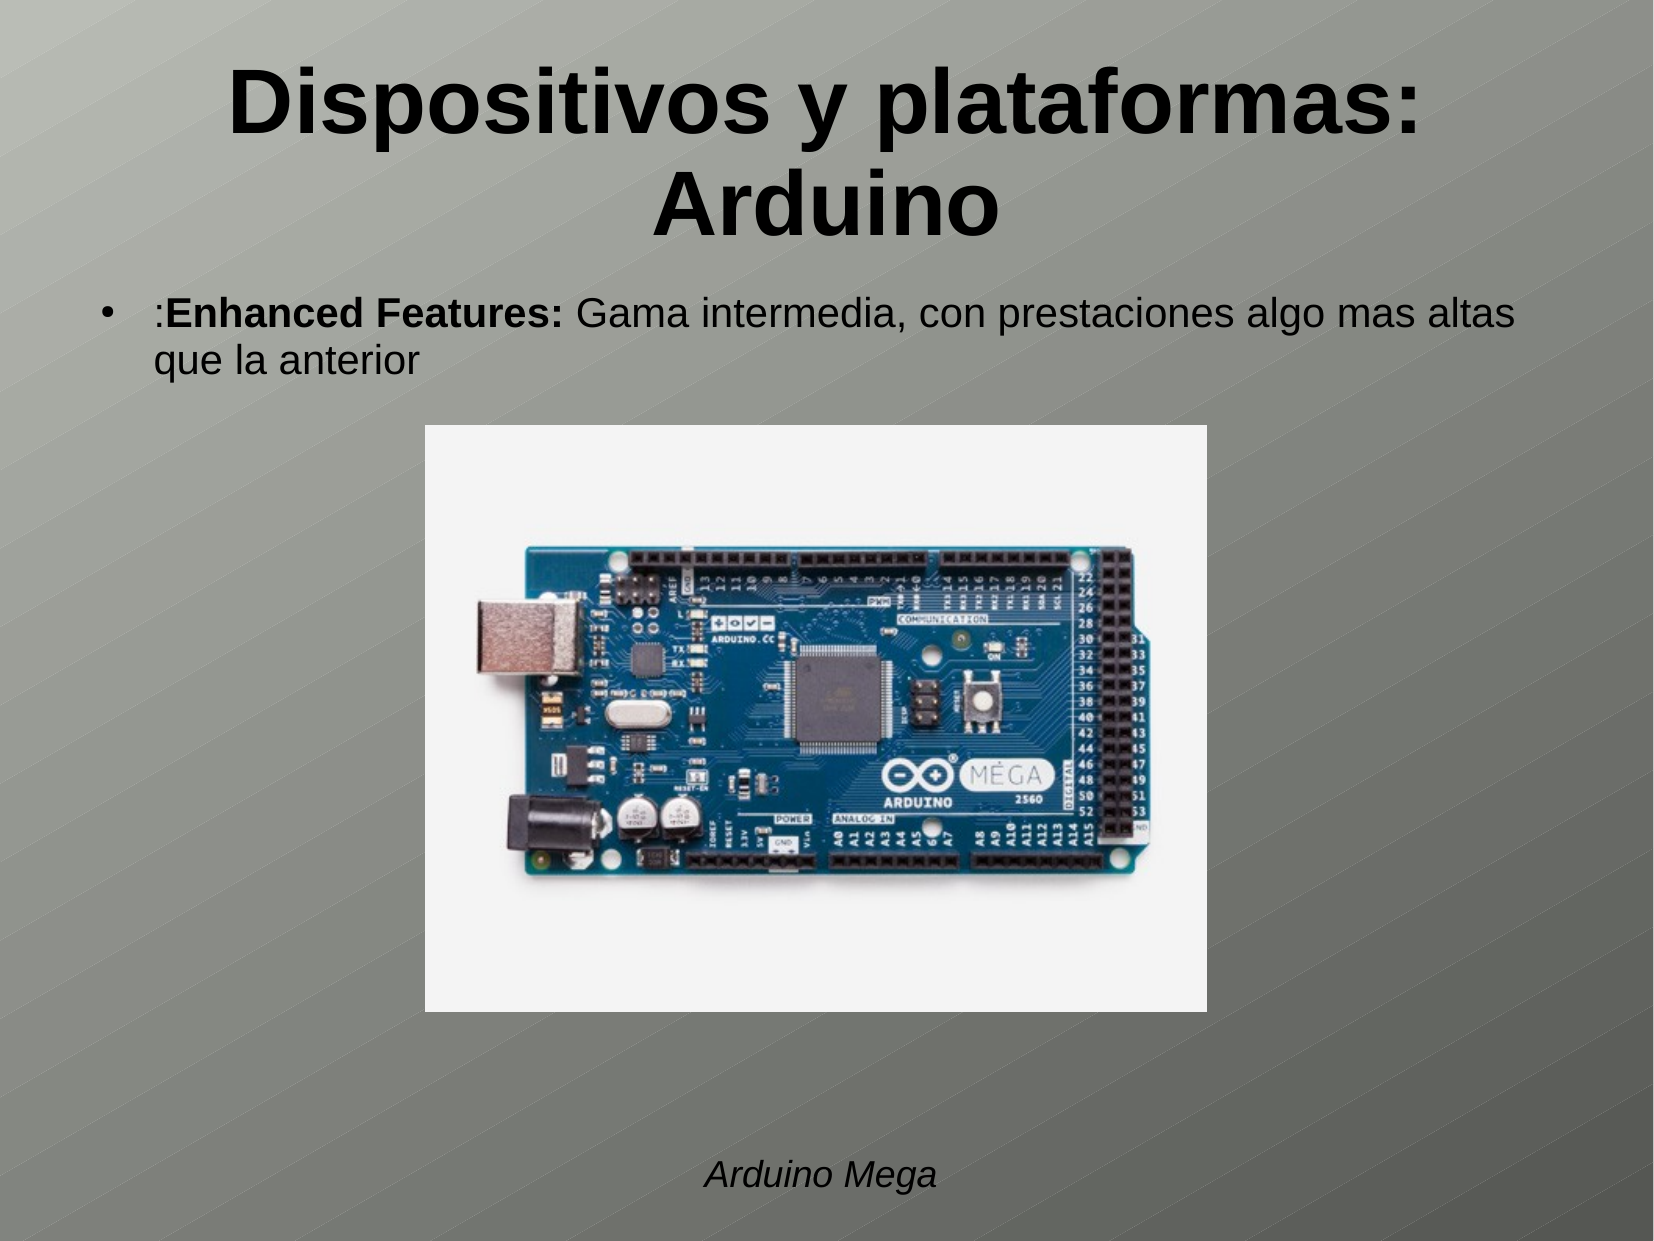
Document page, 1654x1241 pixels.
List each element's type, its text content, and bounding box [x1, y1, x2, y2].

title Dispositivos y plataformas: Arduino [82, 49, 1571, 257]
list :Enhanced Features: Gama intermedia, con prestaciones algo mas altas que la anterior [82, 290, 1571, 1182]
text_box Arduino Mega [366, 1145, 1276, 1203]
picture [425, 425, 1207, 1012]
